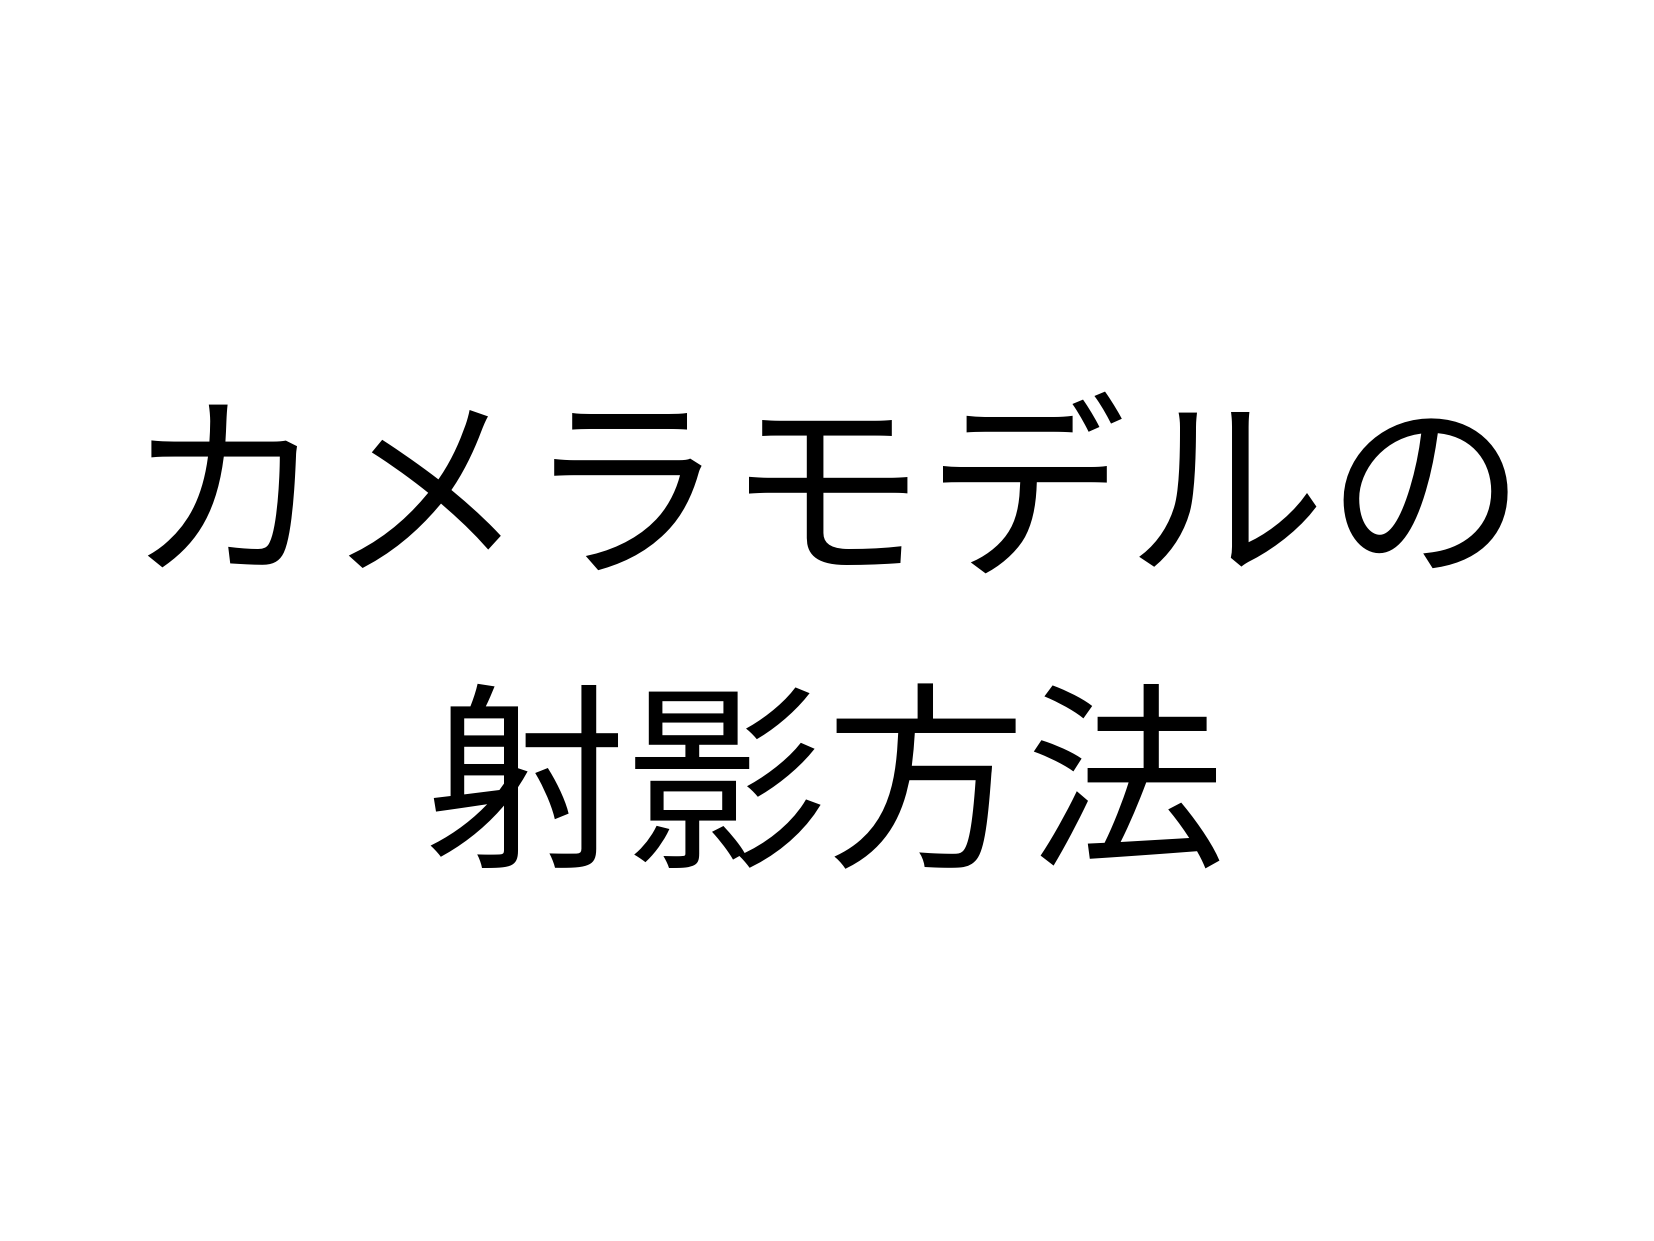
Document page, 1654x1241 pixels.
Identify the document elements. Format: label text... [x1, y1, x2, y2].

title カメラモデルの射影方法 [82, 320, 1571, 921]
